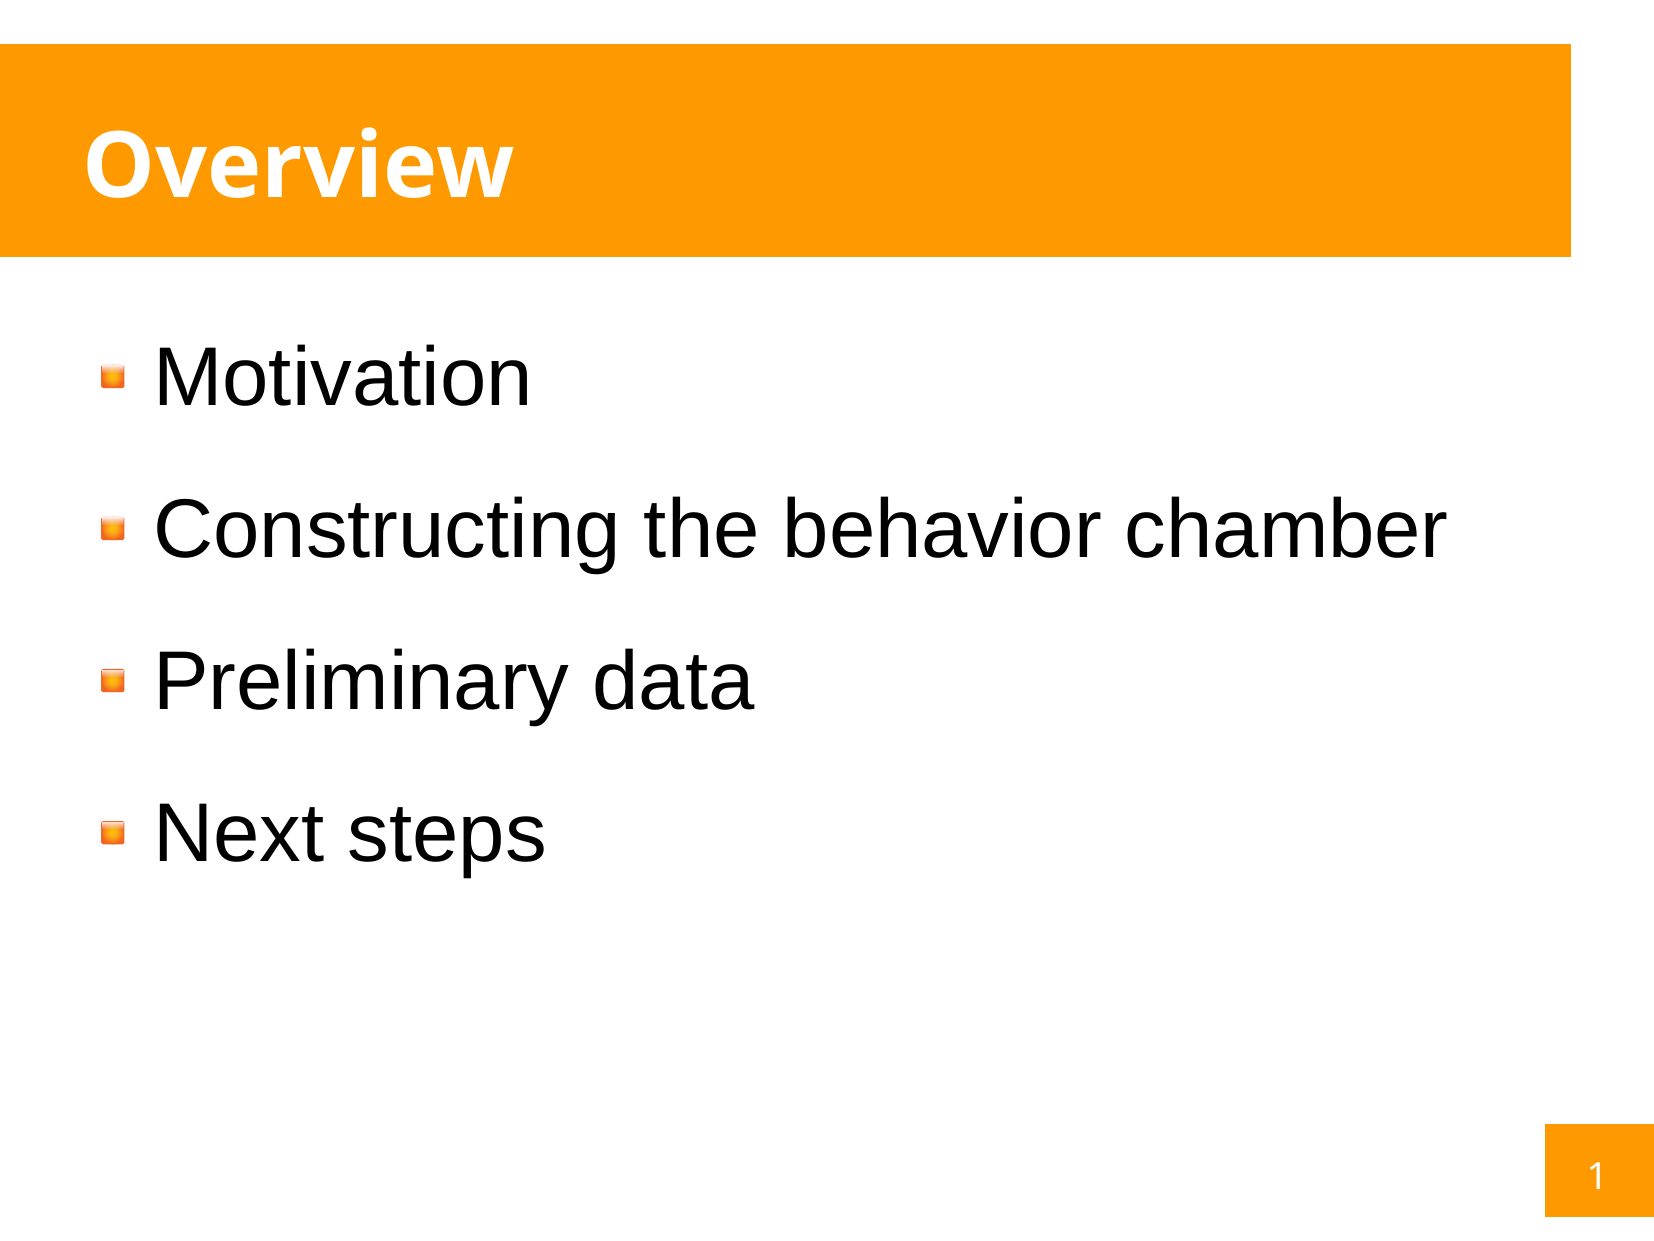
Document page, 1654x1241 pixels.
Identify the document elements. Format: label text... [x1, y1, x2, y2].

text_box [1545, 1124, 1654, 1217]
title Overview [82, 49, 1571, 257]
text_box [0, 44, 1571, 257]
title 1 [1563, 1148, 1609, 1194]
list Motivation Constructing the behavior chamber Preliminary data Next steps [82, 330, 1571, 1096]
